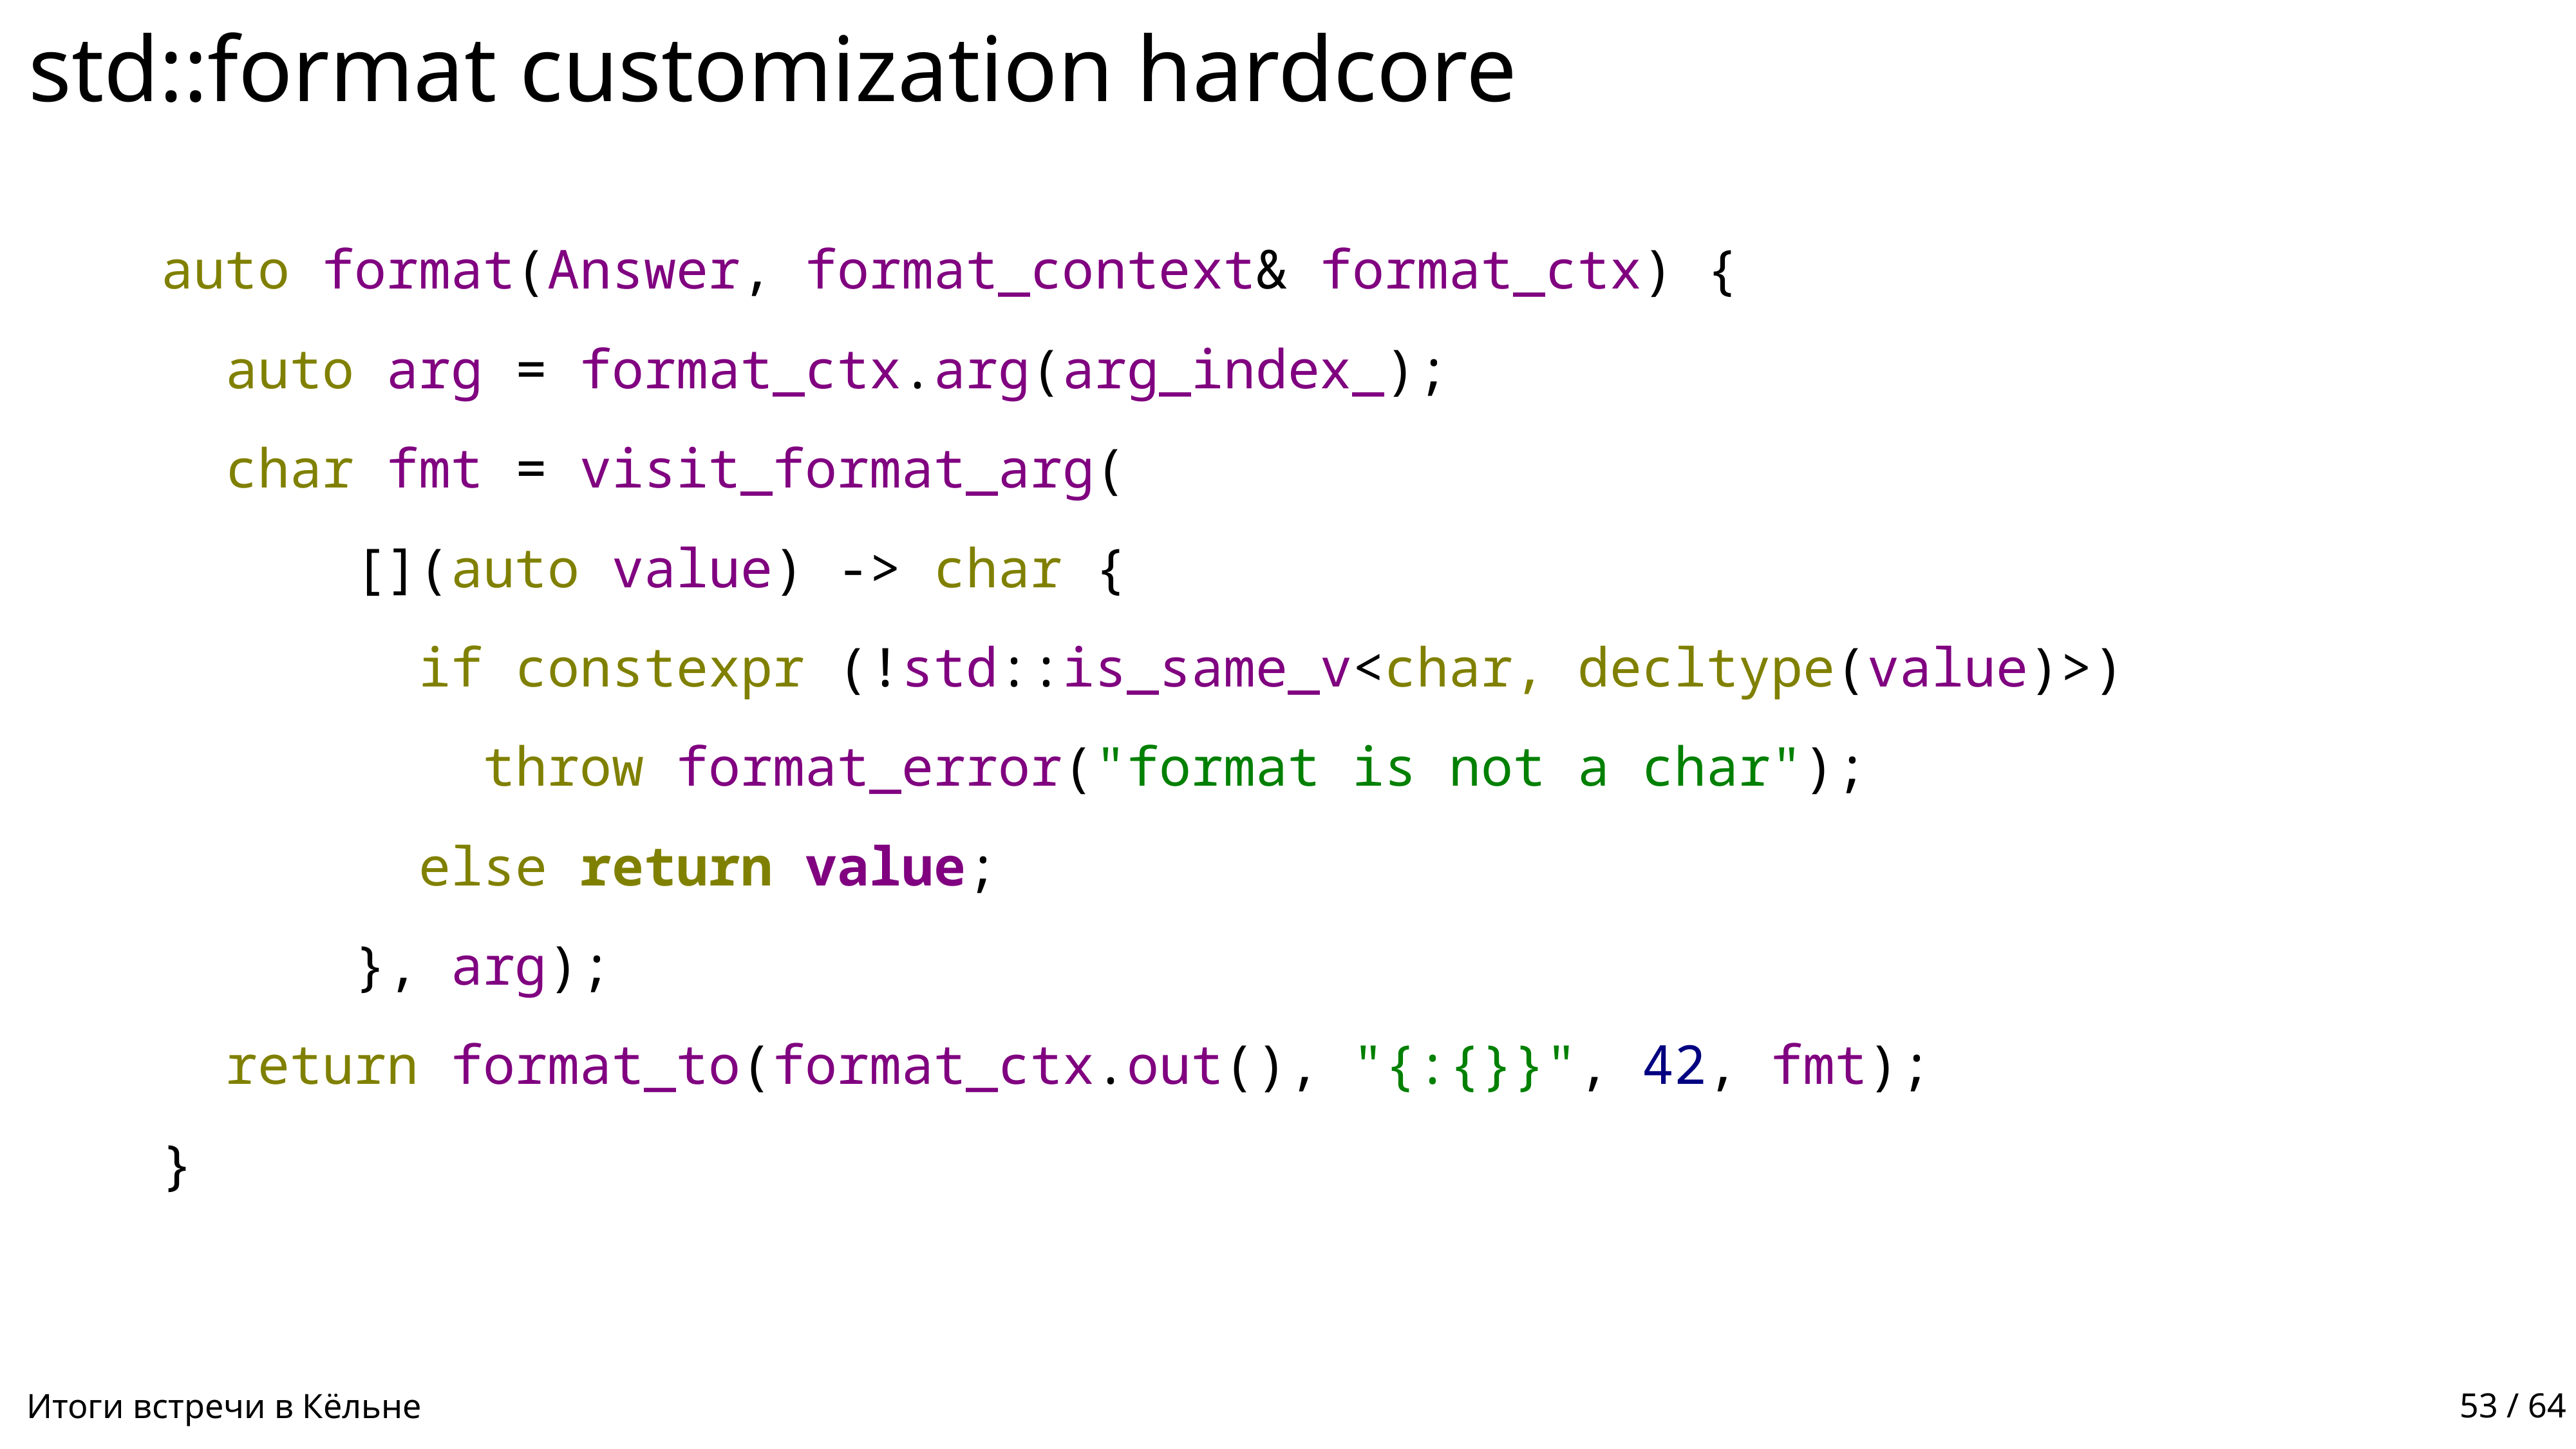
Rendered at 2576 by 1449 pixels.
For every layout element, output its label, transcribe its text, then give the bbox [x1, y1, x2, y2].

list Итоги встречи в Кёльне [17, 1376, 1114, 1431]
title std::format customization hardcore [19, 19, 2550, 155]
list auto format(Answer, format_context& format_ctx) { auto arg = format_ctx.arg(arg_index_); char fmt = visit_format_arg( [](auto value) -> char { if constexpr (!std::is_same_v<char, decltype(value)>) throw format_error("format is not a char"); else return value; }, arg); return format_to(format_ctx.out(), "{:{}}", 42, fmt); } [87, 214, 2550, 1382]
list <number> / 64 [1479, 1376, 2576, 1431]
